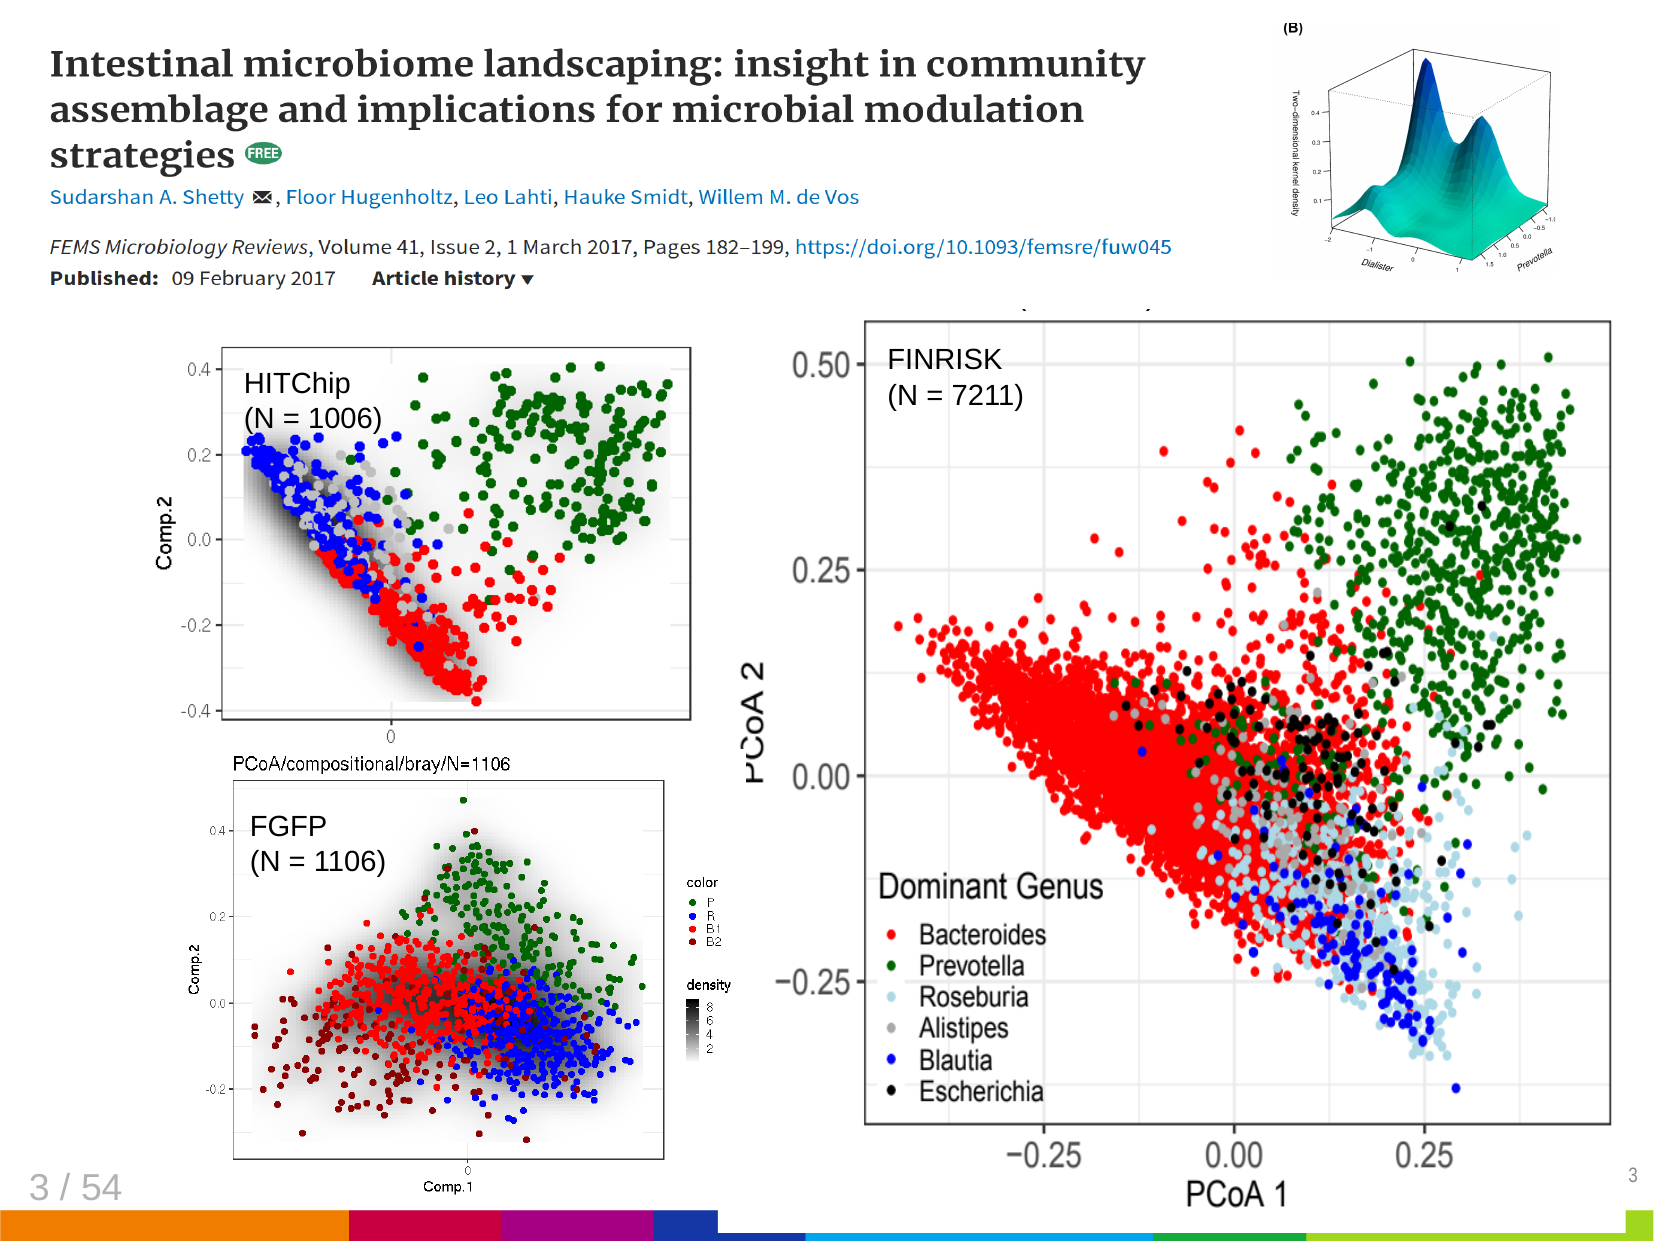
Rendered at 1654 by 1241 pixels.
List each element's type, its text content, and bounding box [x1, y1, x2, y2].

text_box HITChip (N = 1006) [230, 357, 553, 454]
picture [0, 20, 1654, 1241]
text_box FINRISK (N = 7211) [874, 334, 1197, 431]
text_box FINRISK (N = 7219) [880, 309, 1203, 366]
text_box FGFP (N = 1106) [236, 800, 559, 885]
text_box <number> / 54 [14, 1159, 309, 1220]
picture [1273, 23, 1556, 276]
